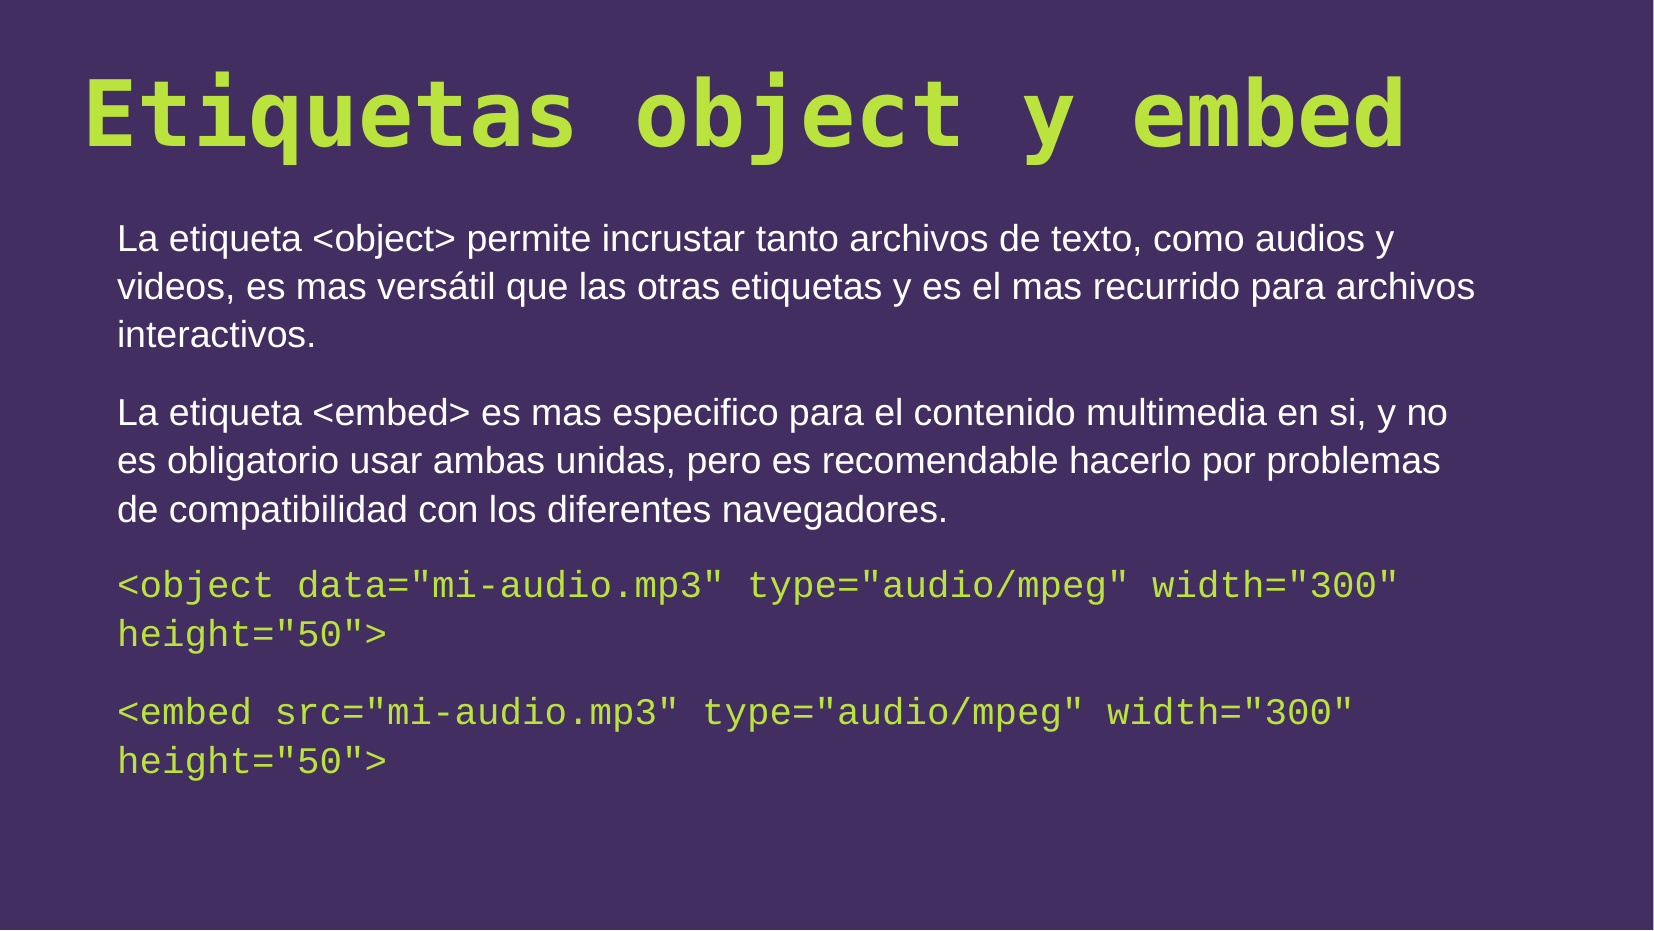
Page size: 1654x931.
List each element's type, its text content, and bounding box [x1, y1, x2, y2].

title Etiquetas object y embed [82, 37, 1571, 193]
list La etiqueta <object> permite incrustar tanto archivos de texto, como audios y videos, es mas versátil que las otras etiquetas y es el mas recurrido para archivos interactivos. La etiqueta <embed> es mas especifico para el contenido multimedia en si, y no es obligatorio usar ambas unidas, pero es recomendable hacerlo por problemas de compatibilidad con los diferentes navegadores. <object data="mi-audio.mp3" type="audio/mpeg" width="300" height="50"> <embed src="mi-audio.mp3" type="audio/mpeg" width="300" height="50"> [117, 210, 1482, 858]
